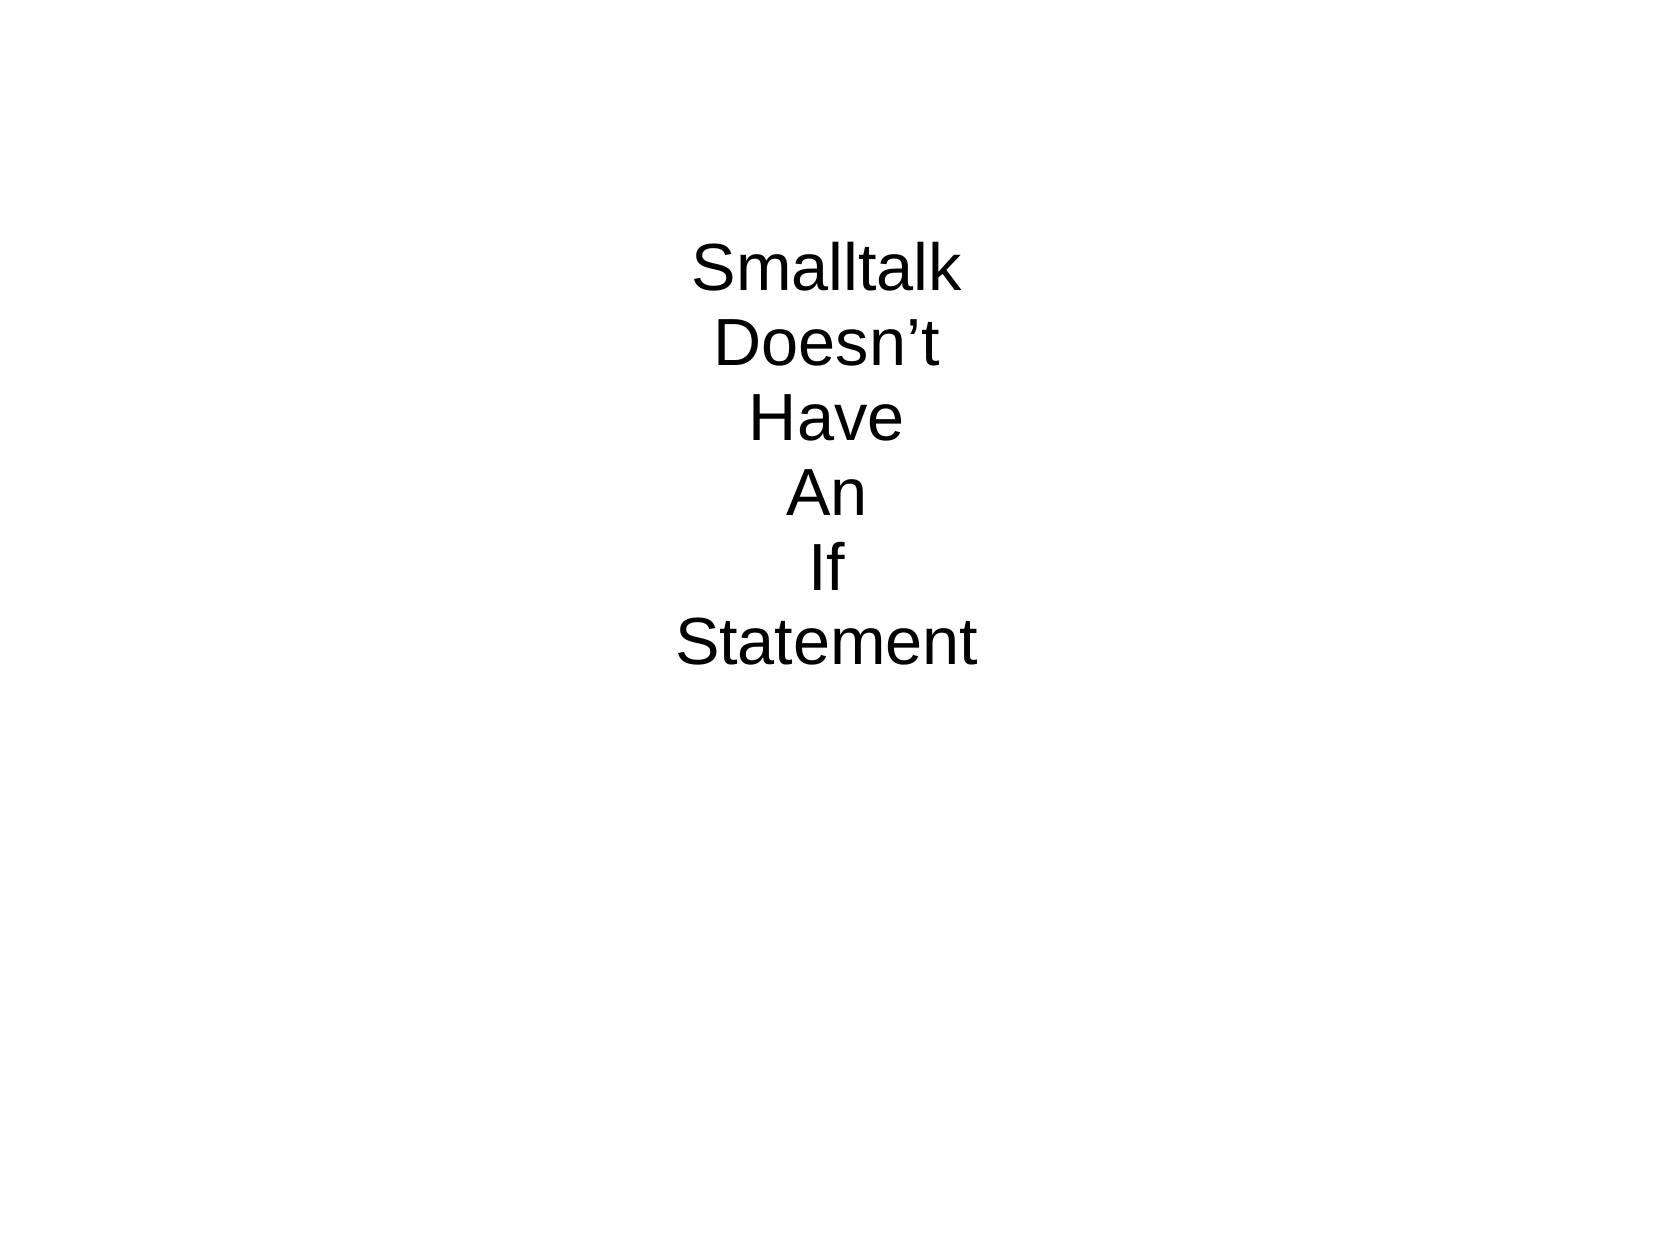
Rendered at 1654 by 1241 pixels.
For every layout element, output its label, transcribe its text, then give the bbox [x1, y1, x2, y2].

subtitle Smalltalk Doesn’t Have An If Statement [82, 49, 1571, 1010]
